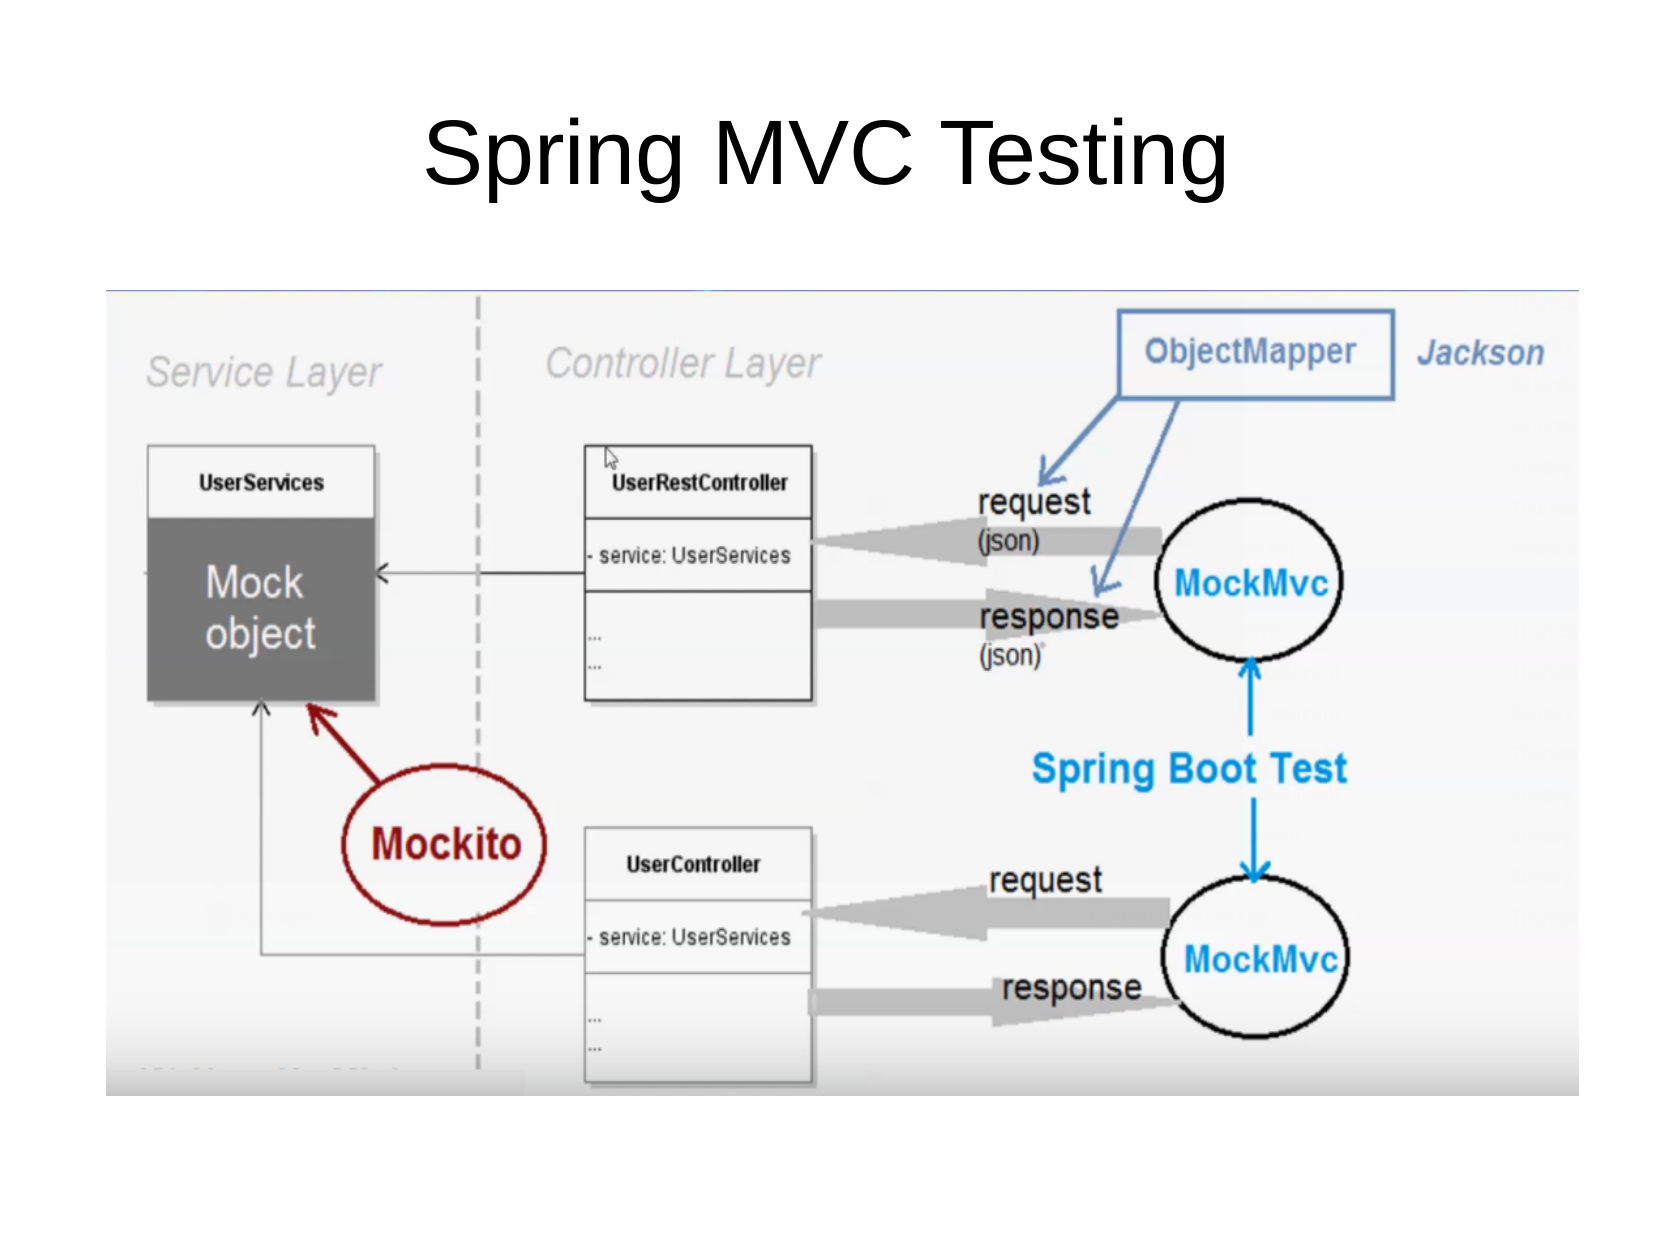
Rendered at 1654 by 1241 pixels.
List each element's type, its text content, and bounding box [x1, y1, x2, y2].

picture [106, 290, 1579, 1096]
title Spring MVC Testing [82, 49, 1571, 257]
